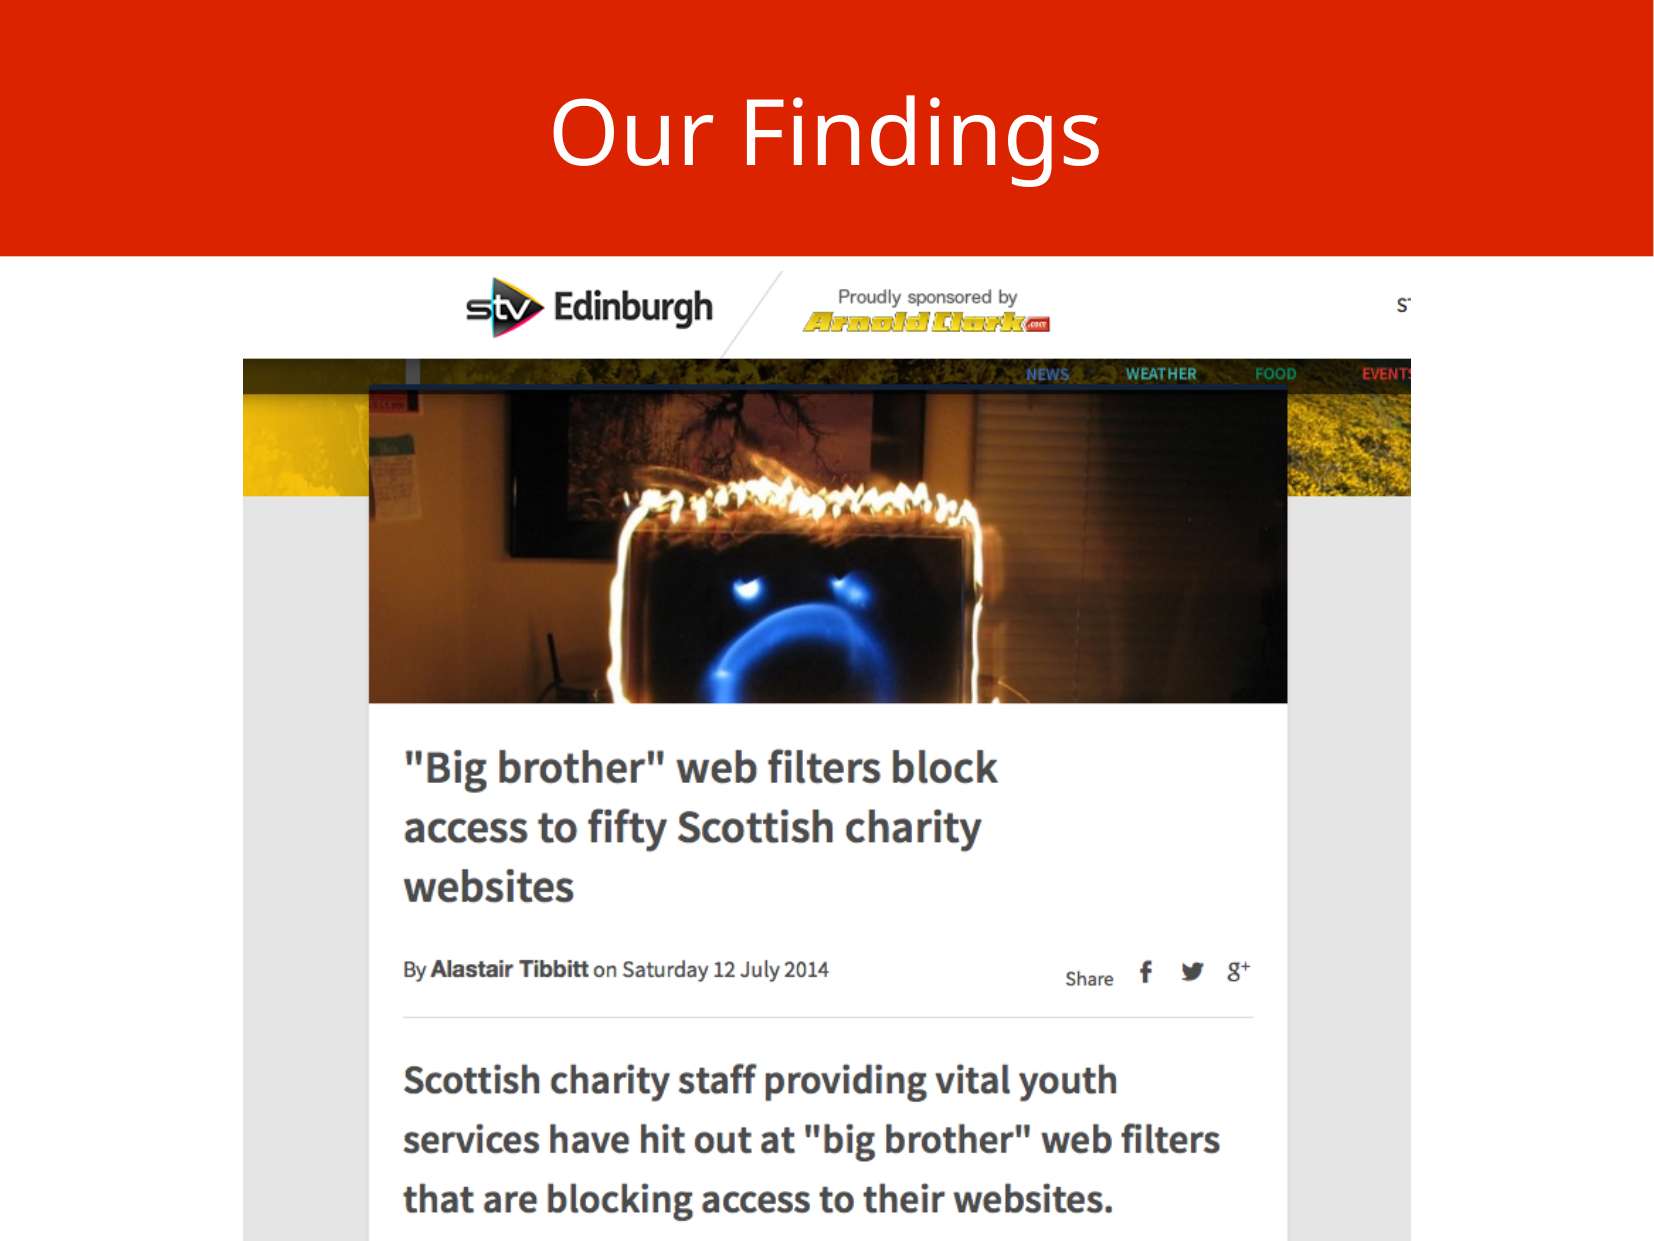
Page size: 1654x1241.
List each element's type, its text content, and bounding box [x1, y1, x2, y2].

picture [243, 271, 1411, 1241]
text_box Our Findings [0, 0, 1654, 257]
